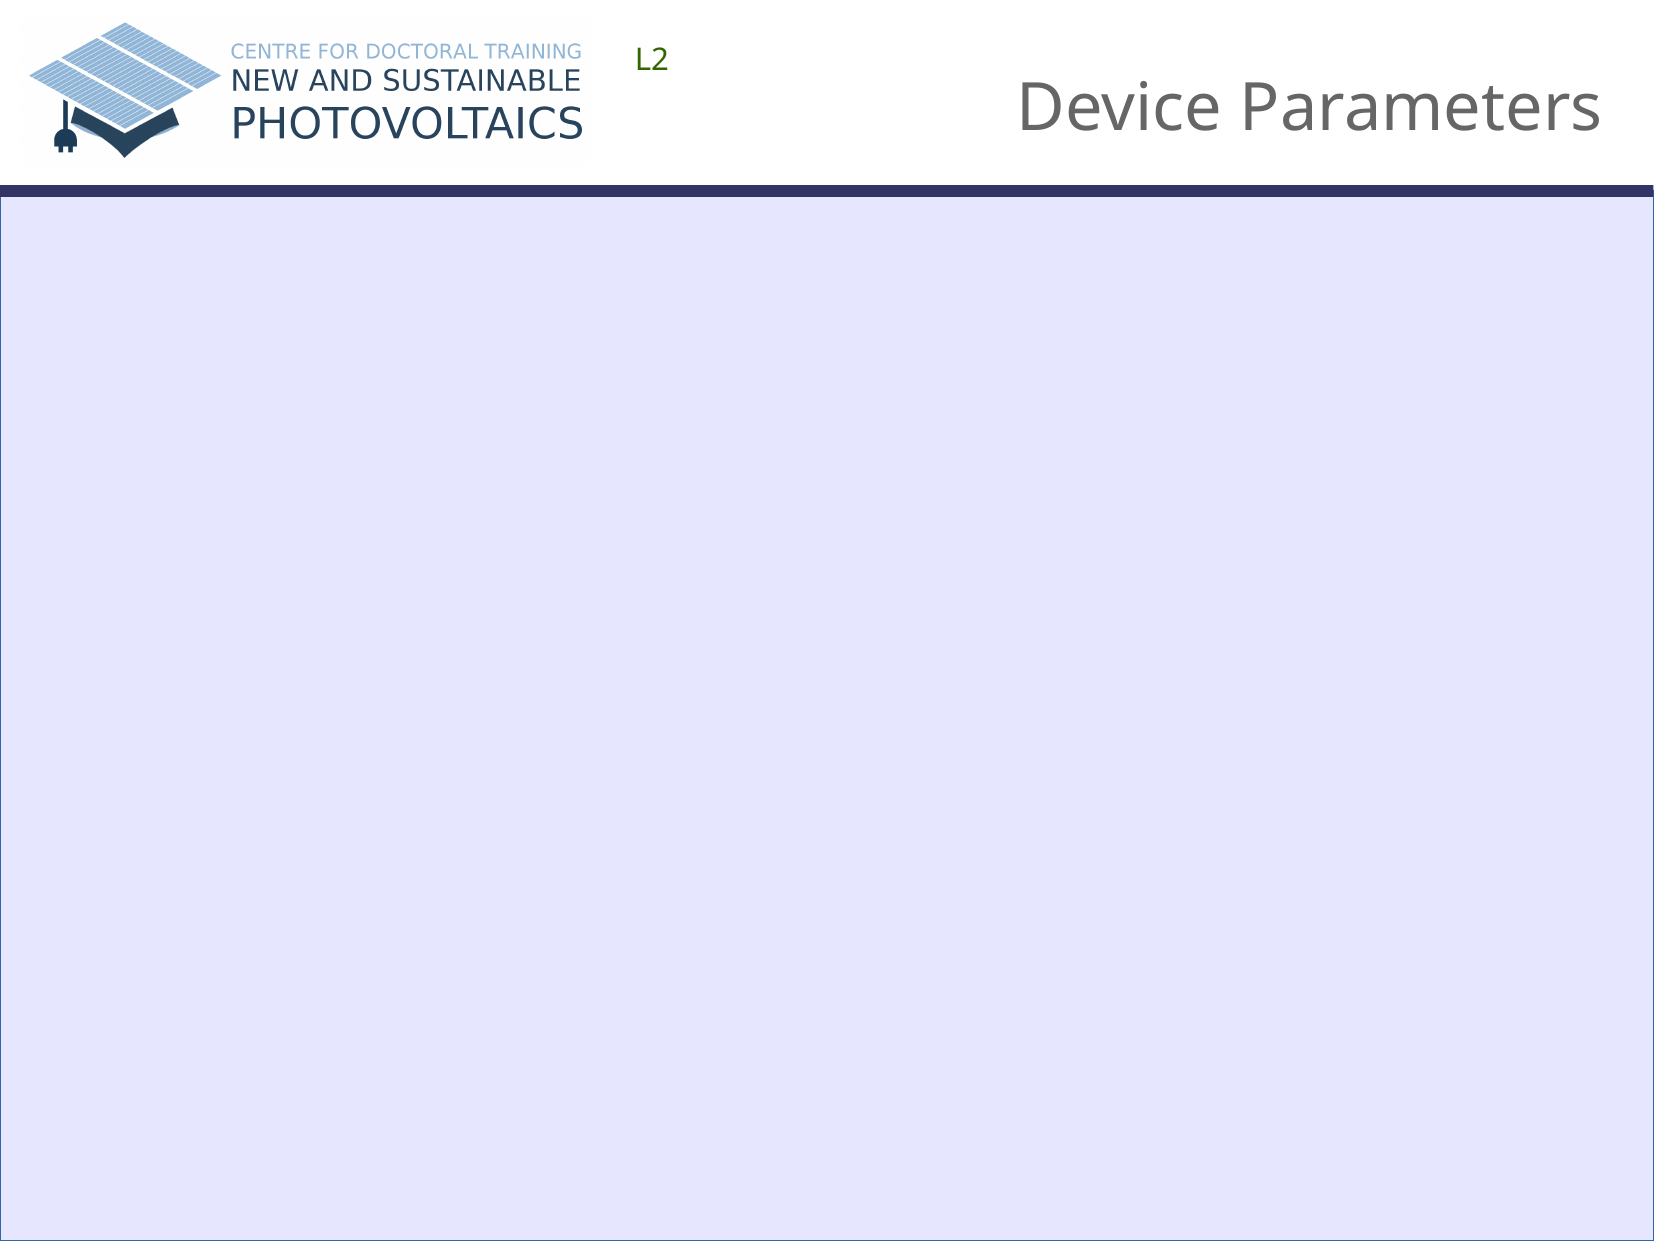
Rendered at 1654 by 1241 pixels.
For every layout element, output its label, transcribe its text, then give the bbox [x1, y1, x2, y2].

picture [19, 17, 591, 166]
text_box L2 [620, 29, 880, 80]
text_box [0, 197, 1654, 1241]
text_box Device Parameters [767, 51, 1619, 142]
